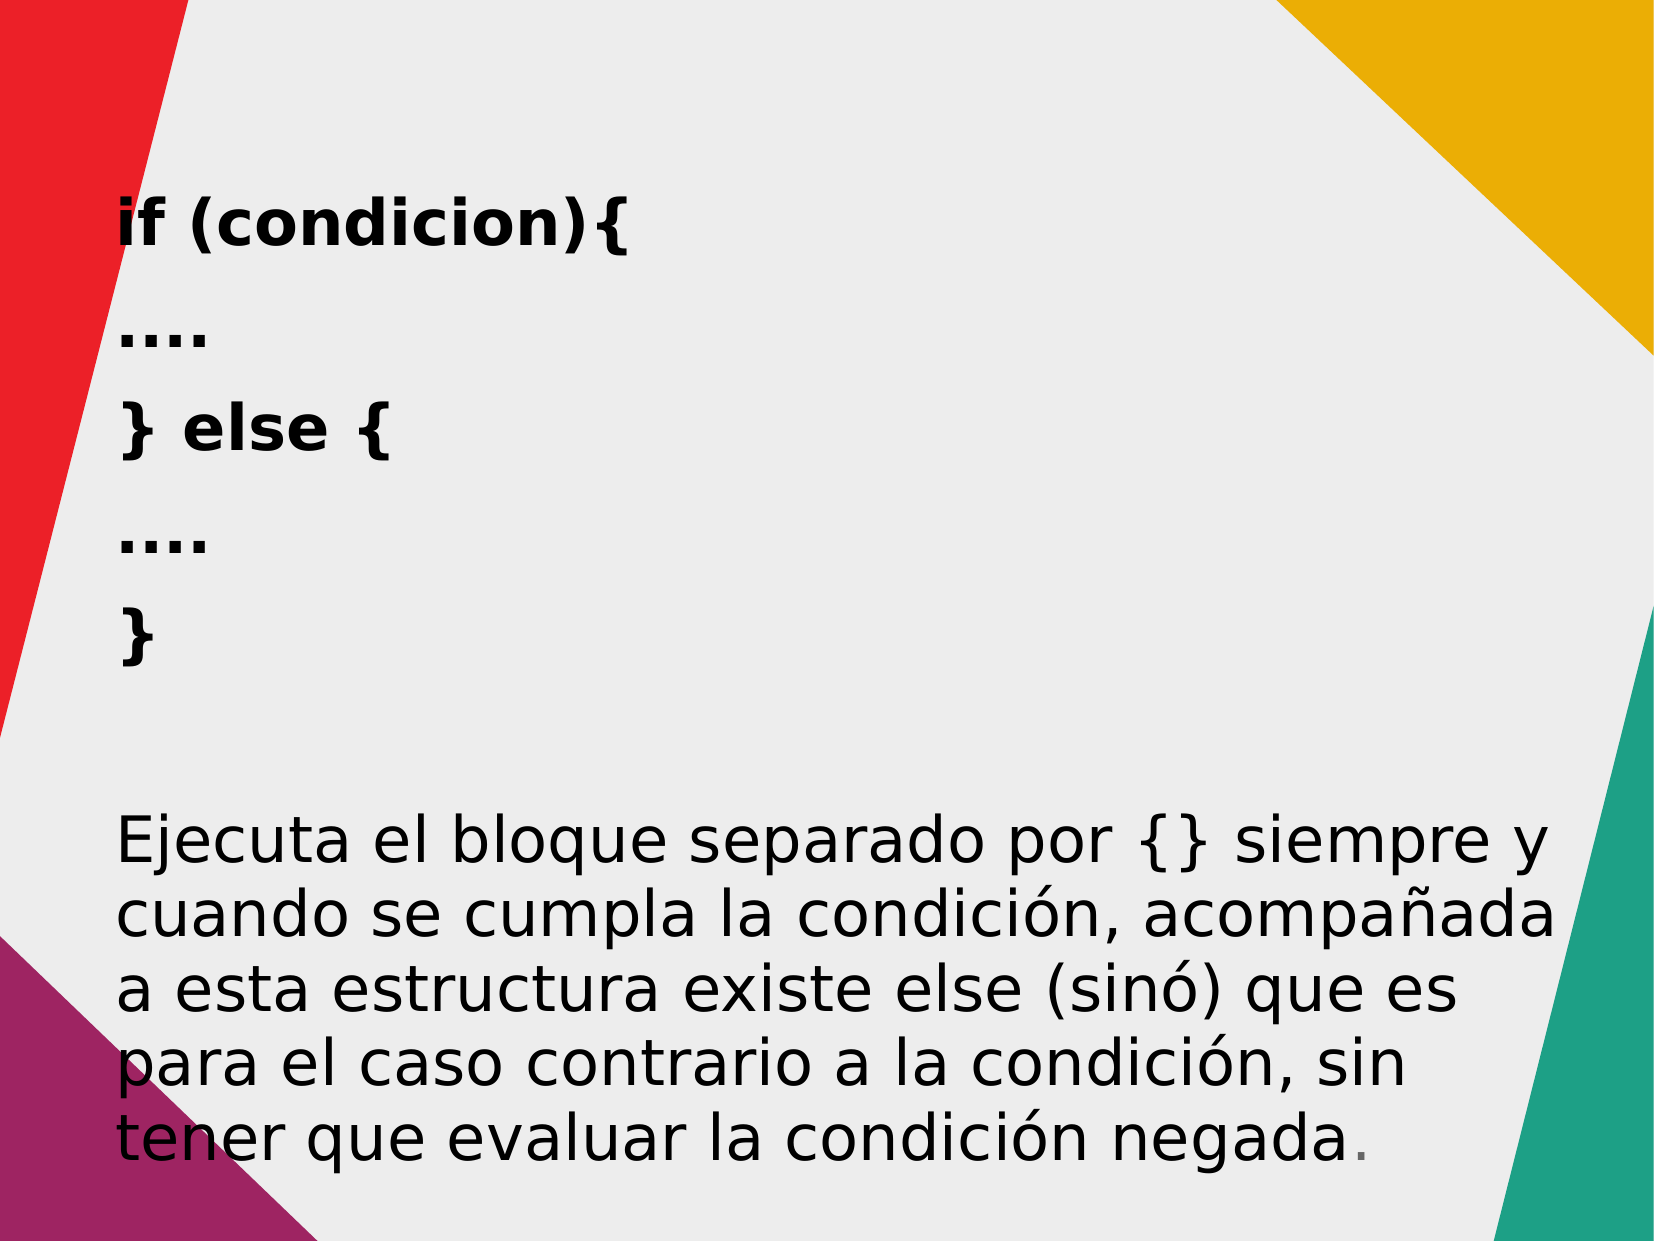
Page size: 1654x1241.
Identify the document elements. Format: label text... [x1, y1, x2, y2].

list if (condicion){ .... } else { .... } Ejecuta el bloque separado por {} siempre y cuando se cumpla la condición, acompañada a esta estructura existe else (sinó) que es para el caso contrario a la condición, sin tener que evaluar la condición negada. [47, 82, 1571, 1193]
